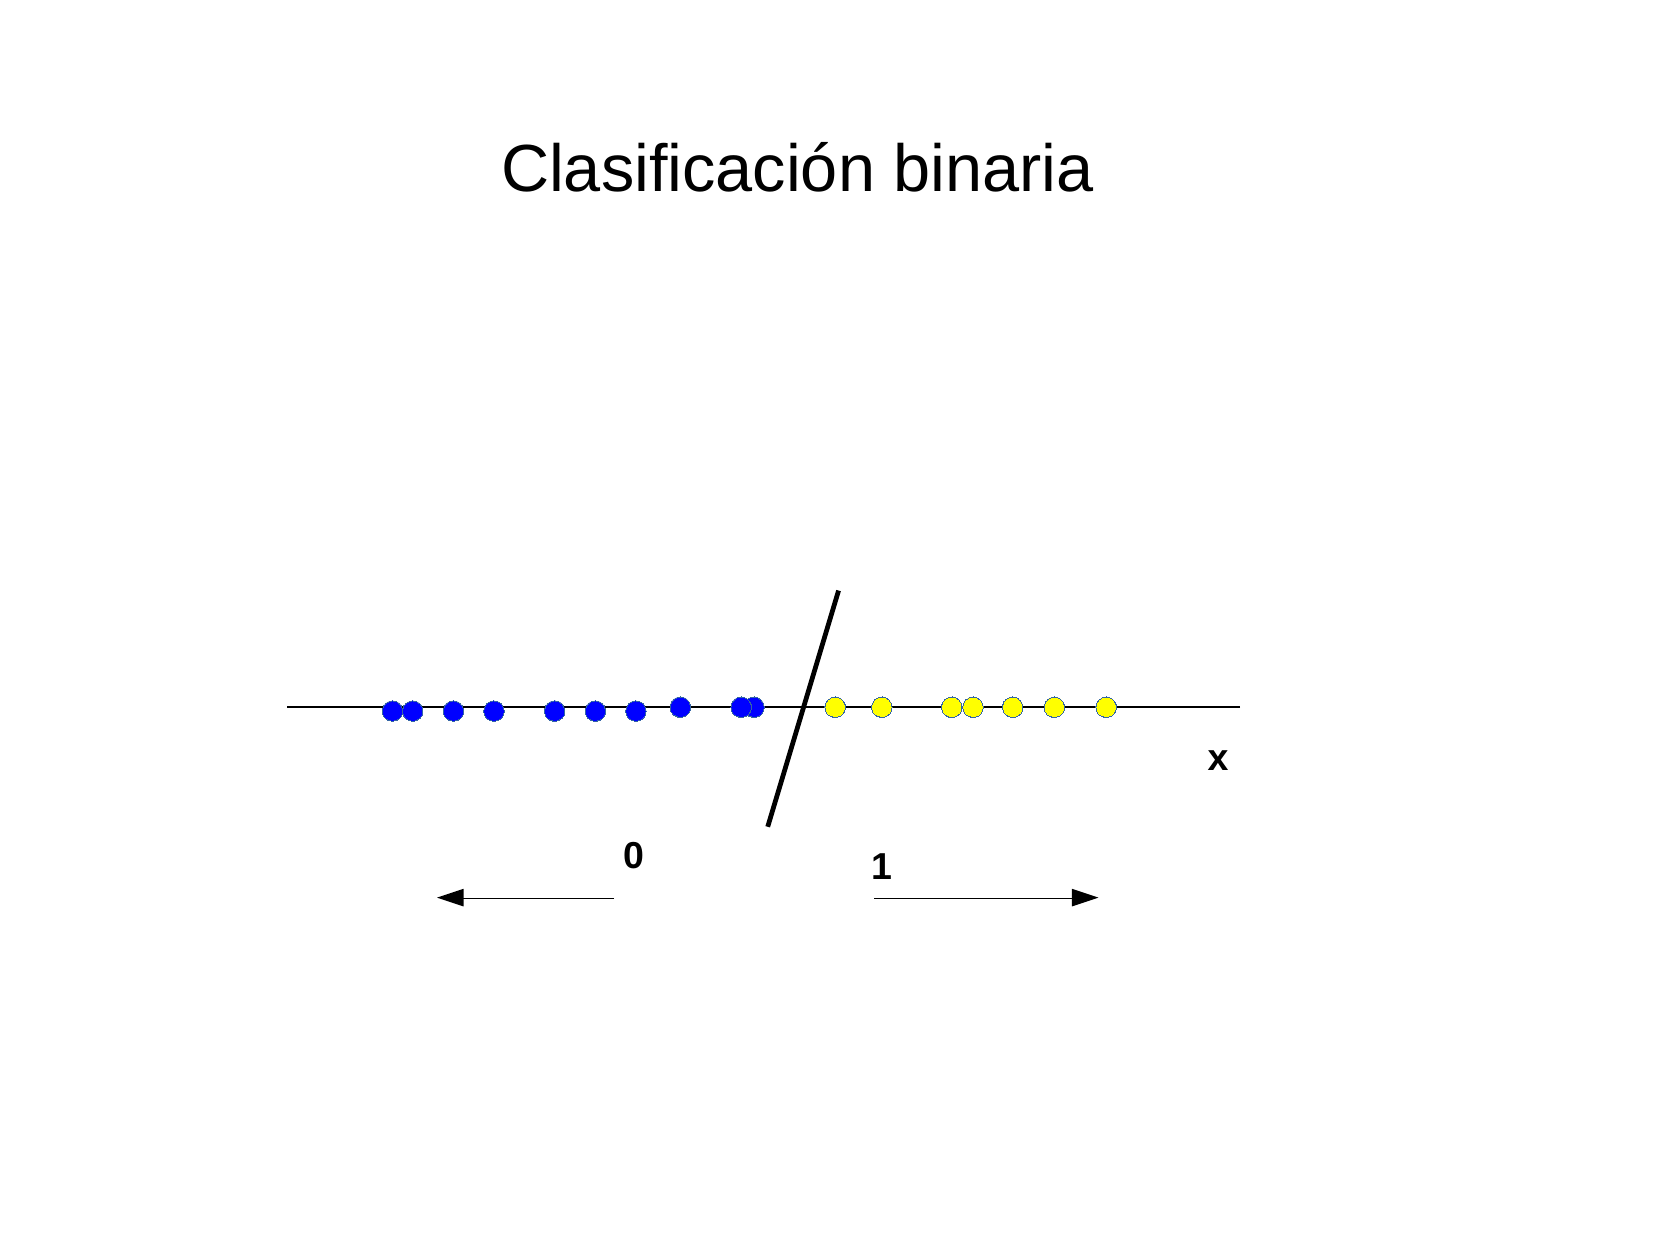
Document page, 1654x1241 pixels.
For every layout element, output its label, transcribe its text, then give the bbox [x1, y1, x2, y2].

text_box [941, 696, 984, 718]
text_box [1095, 696, 1117, 718]
text_box [871, 696, 893, 718]
text_box [382, 700, 423, 722]
text_box 0 [608, 826, 975, 898]
text_box [824, 696, 846, 718]
text_box [1044, 696, 1065, 718]
text_box [483, 700, 505, 722]
text_box [730, 696, 765, 718]
text_box [585, 700, 606, 722]
text_box [1002, 696, 1023, 718]
title Clasificación binaria [366, 76, 1229, 260]
text_box [625, 700, 647, 722]
text_box [443, 700, 464, 722]
text_box 1 [856, 838, 1223, 910]
text_box [544, 700, 565, 722]
text_box x [1192, 728, 1560, 870]
text_box [670, 696, 691, 718]
